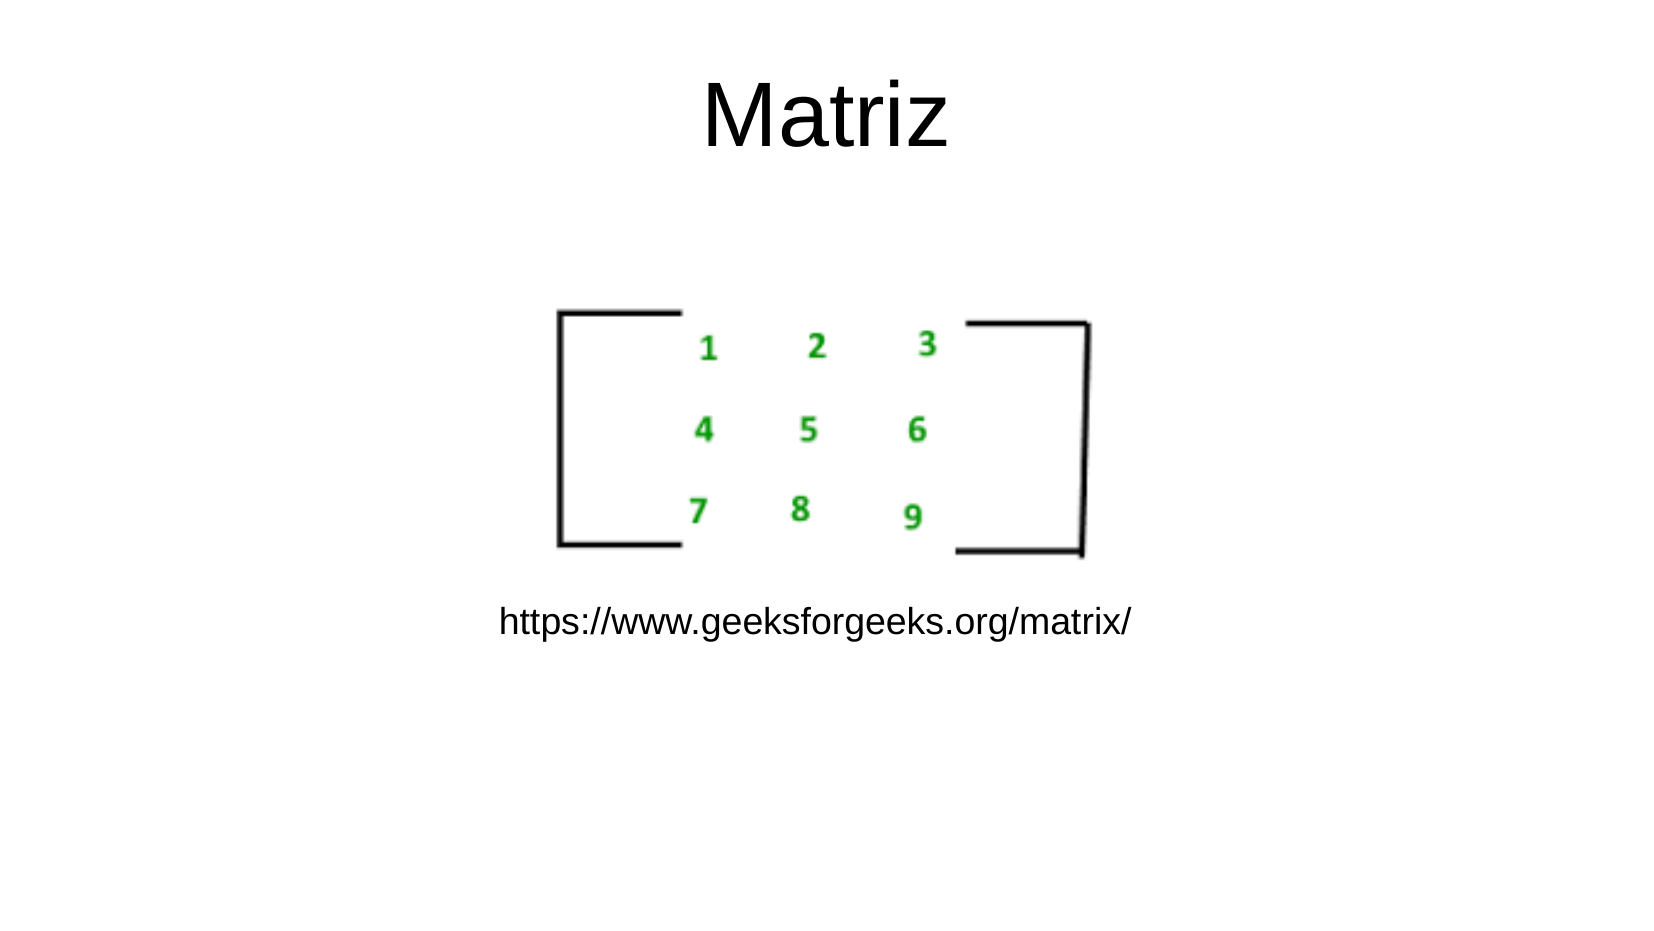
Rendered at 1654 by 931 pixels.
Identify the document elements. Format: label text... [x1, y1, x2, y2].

picture [443, 200, 1146, 626]
text_box https://www.geeksforgeeks.org/matrix/ [484, 592, 1560, 650]
title Matriz [82, 37, 1571, 193]
